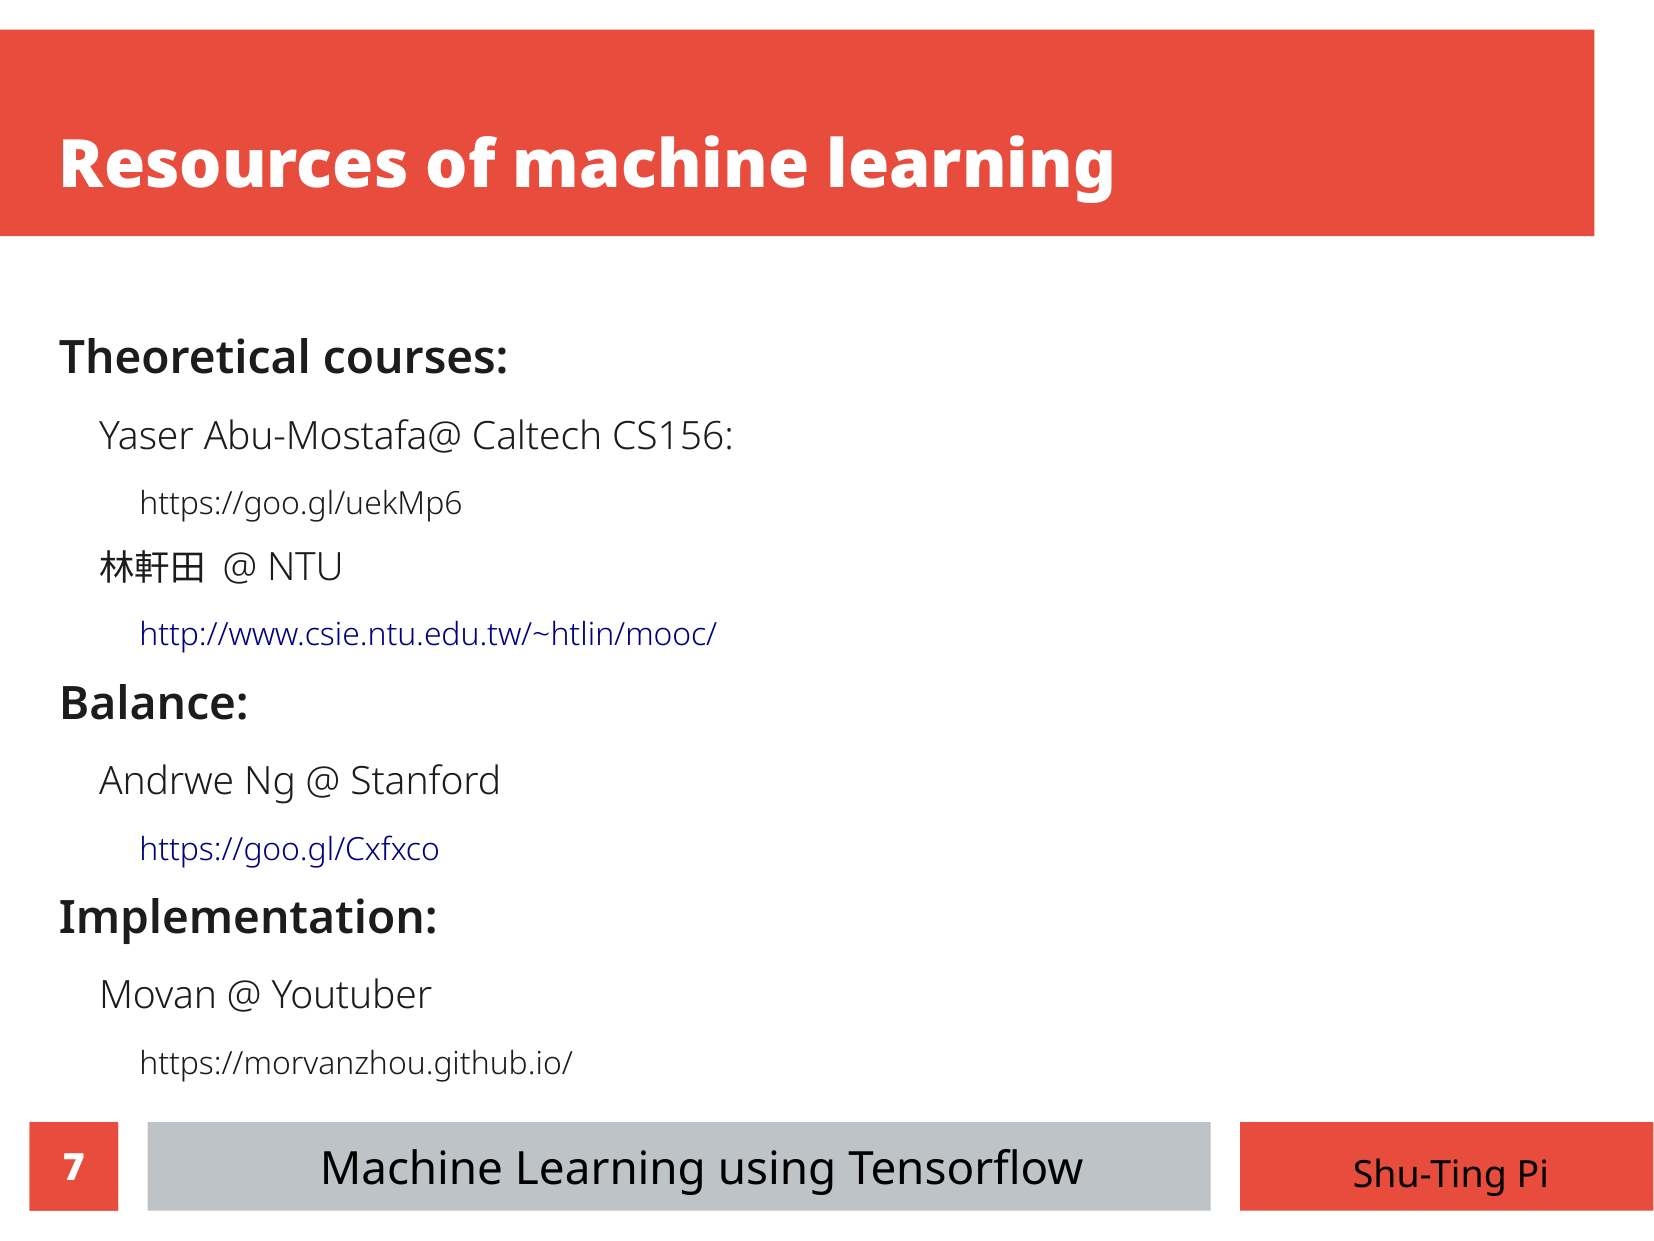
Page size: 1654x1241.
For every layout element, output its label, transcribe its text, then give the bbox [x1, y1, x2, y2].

text_box Machine Learning using Tensorflow [305, 1128, 1191, 1241]
text_box Shu-Ting Pi [1338, 1140, 1548, 1203]
title Resources of machine learning [59, 59, 1595, 207]
list Theoretical courses: Yaser Abu-Mostafa@ Caltech CS156: https://goo.gl/uekMp6 林軒田 @ NTU http://www.csie.ntu.edu.tw/~htlin/mooc/ Balance: Andrwe Ng @ Stanford https://goo.gl/Cxfxco Implementation: Movan @ Youtuber https://morvanzhou.github.io/ [59, 324, 1565, 1093]
